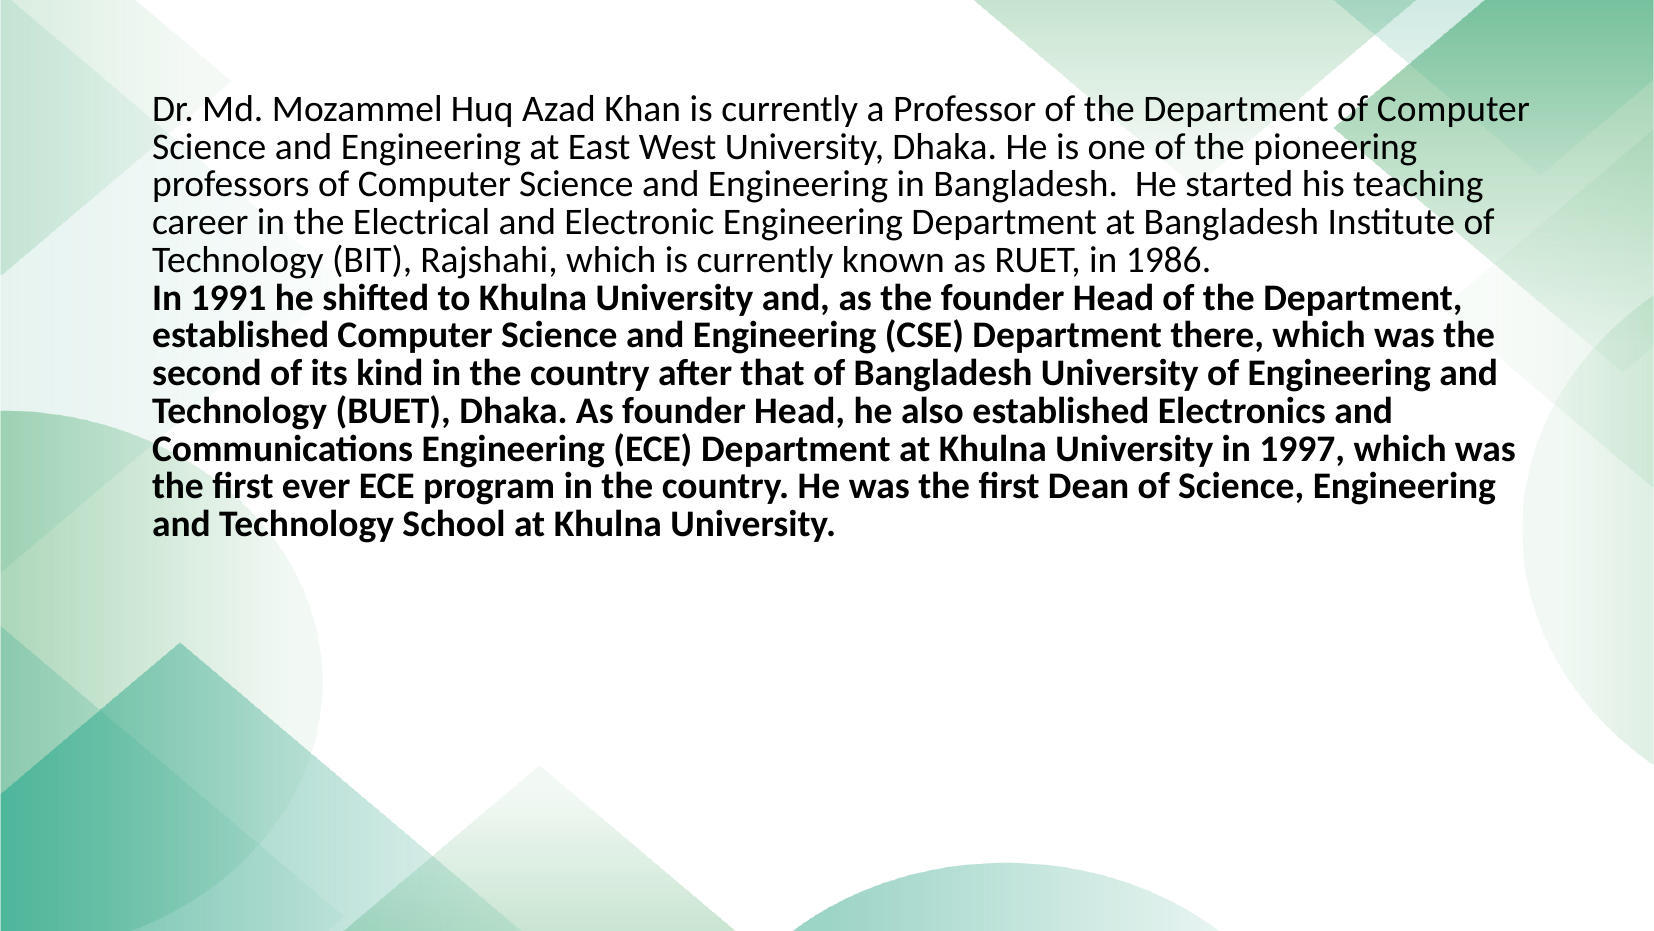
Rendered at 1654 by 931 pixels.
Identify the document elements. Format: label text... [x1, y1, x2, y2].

text_box Dr. Md. Mozammel Huq Azad Khan is currently a Professor of the Department of Computer Science and Engineering at East West University, Dhaka. He is one of the pioneering professors of Computer Science and Engineering in Bangladesh. He started his teaching career in the Electrical and Electronic Engineering Department at Bangladesh Institute of Technology (BIT), Rajshahi, which is currently known as RUET, in 1986. In 1991 he shifted to Khulna University and, as the founder Head of the Department, established Computer Science and Engineering (CSE) Department there, which was the second of its kind in the country after that of Bangladesh University of Engineering and Technology (BUET), Dhaka. As founder Head, he also established Electronics and Communications Engineering (ECE) Department at Khulna University in 1997, which was the first ever ECE program in the country. He was the first Dean of Science, Engineering and Technology School at Khulna University. [137, 85, 1576, 863]
picture [0, 0, 1654, 931]
